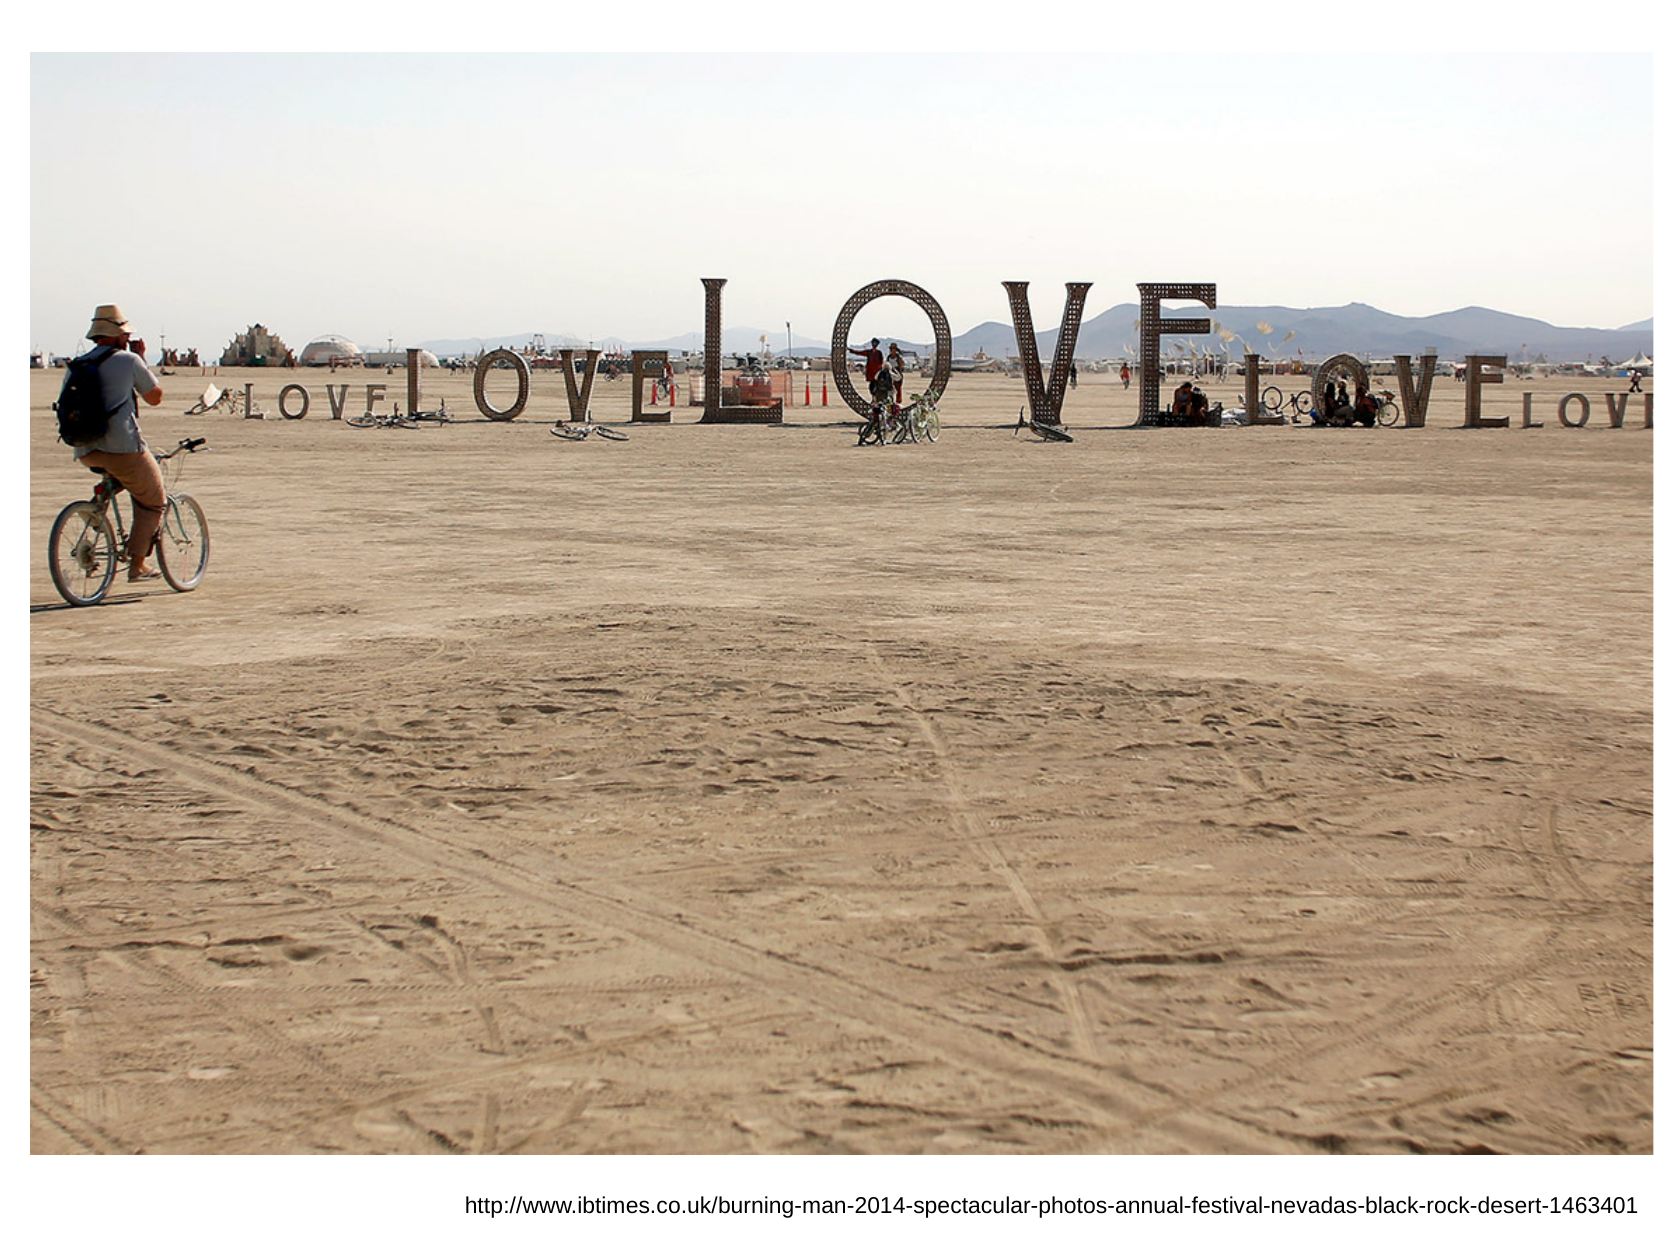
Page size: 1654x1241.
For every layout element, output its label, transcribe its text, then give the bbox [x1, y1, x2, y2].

text_box http://www.ibtimes.co.uk/burning-man-2014-spectacular-photos-annual-festival-nevadas-black-rock-desert-1463401 [450, 1185, 1654, 1241]
picture [30, 52, 1654, 1156]
